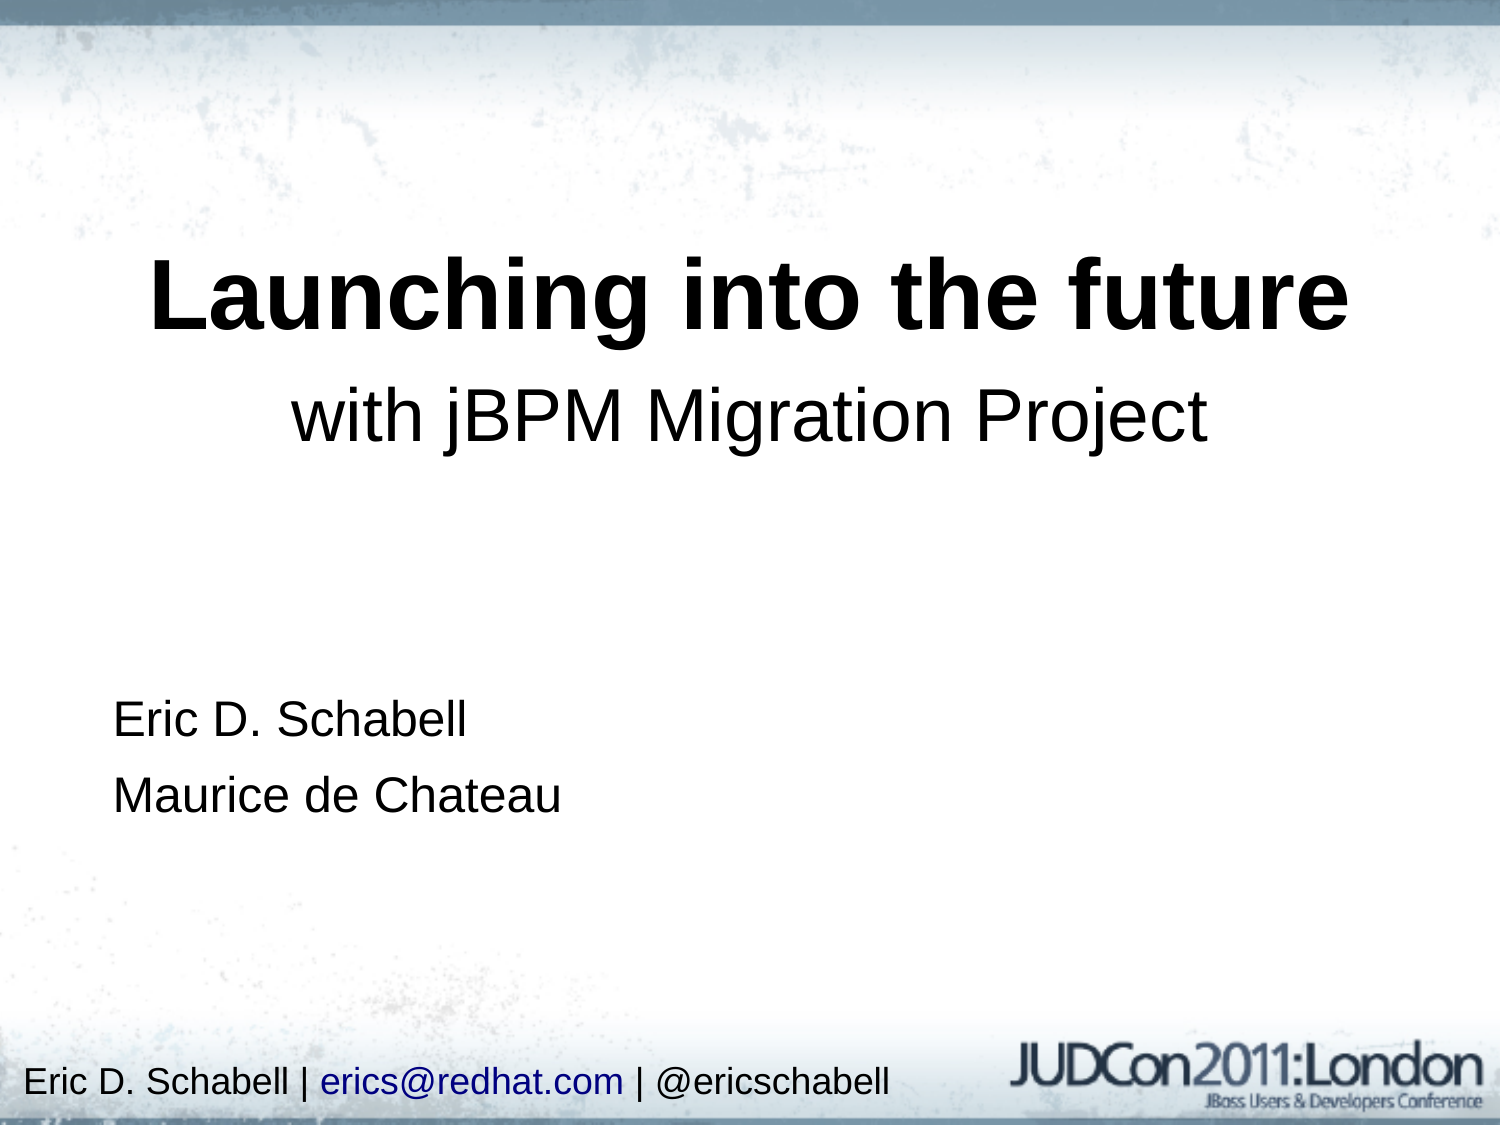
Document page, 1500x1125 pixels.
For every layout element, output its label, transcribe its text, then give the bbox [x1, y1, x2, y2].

text_box Eric D. Schabell | erics@redhat.com | @ericschabell [8, 1049, 976, 1125]
picture [0, 0, 1500, 1125]
text_box Launching into the future with jBPM Migration Project Eric D. Schabell Maurice de Chateau [112, 64, 1388, 989]
